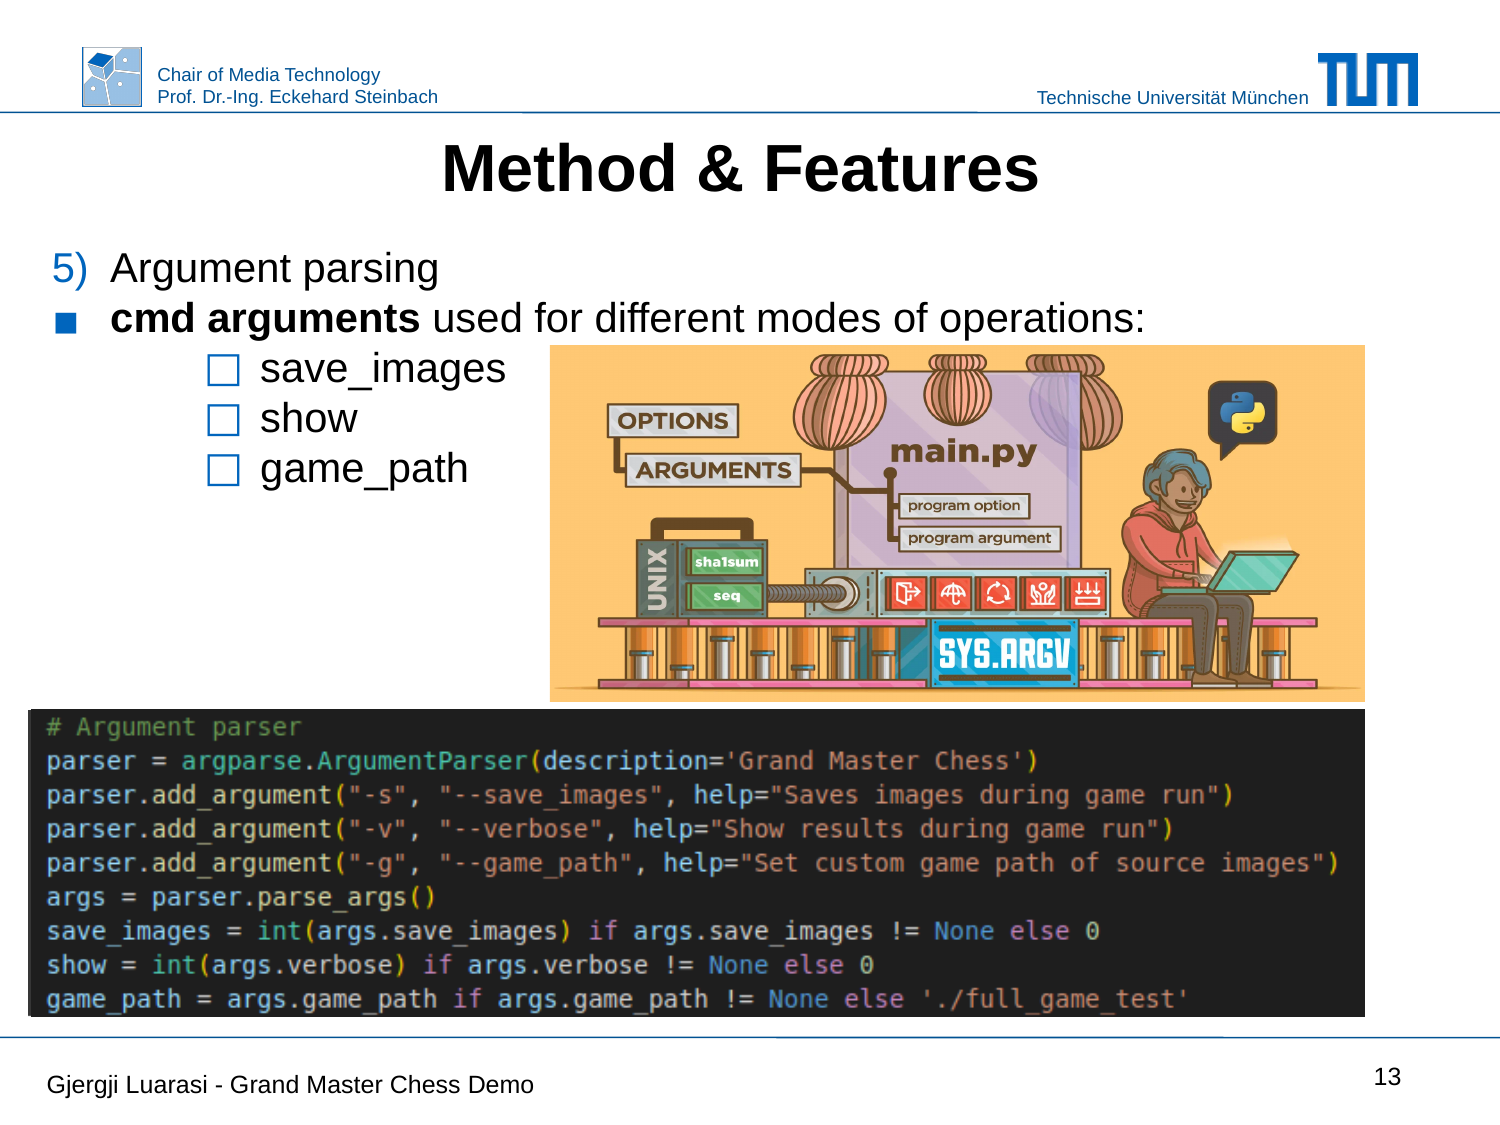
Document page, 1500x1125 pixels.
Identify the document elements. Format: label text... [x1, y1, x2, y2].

picture [549, 345, 1365, 702]
picture [82, 47, 142, 107]
title Method & Features [74, 117, 1408, 217]
picture [31, 709, 1365, 1017]
slide_number <number> [1220, 1050, 1417, 1100]
picture [1318, 53, 1418, 106]
text_box Gjergji Luarasi - Grand Master Chess Demo [31, 1053, 845, 1114]
list Argument parsing cmd arguments used for different modes of operations: save_images show game_path [20, 232, 1354, 521]
